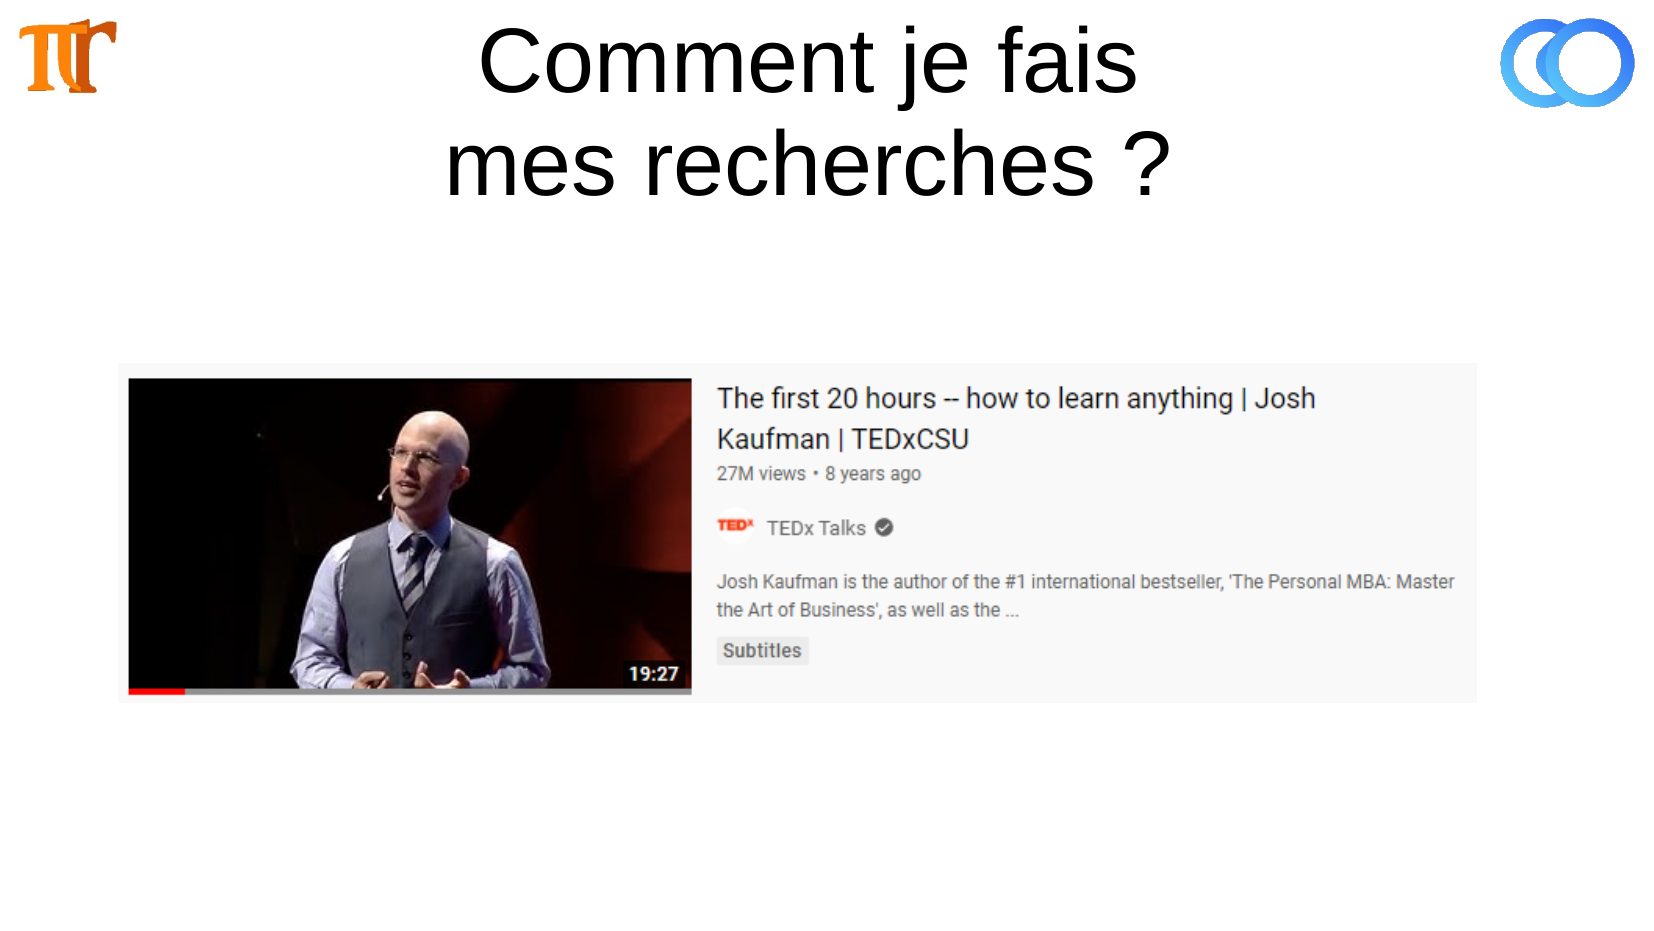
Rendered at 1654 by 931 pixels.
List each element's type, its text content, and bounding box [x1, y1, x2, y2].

picture [1450, 0, 1654, 142]
picture [17, 5, 119, 107]
title Comment je fais mes recherches ? [64, 9, 1554, 215]
picture [118, 363, 1477, 703]
